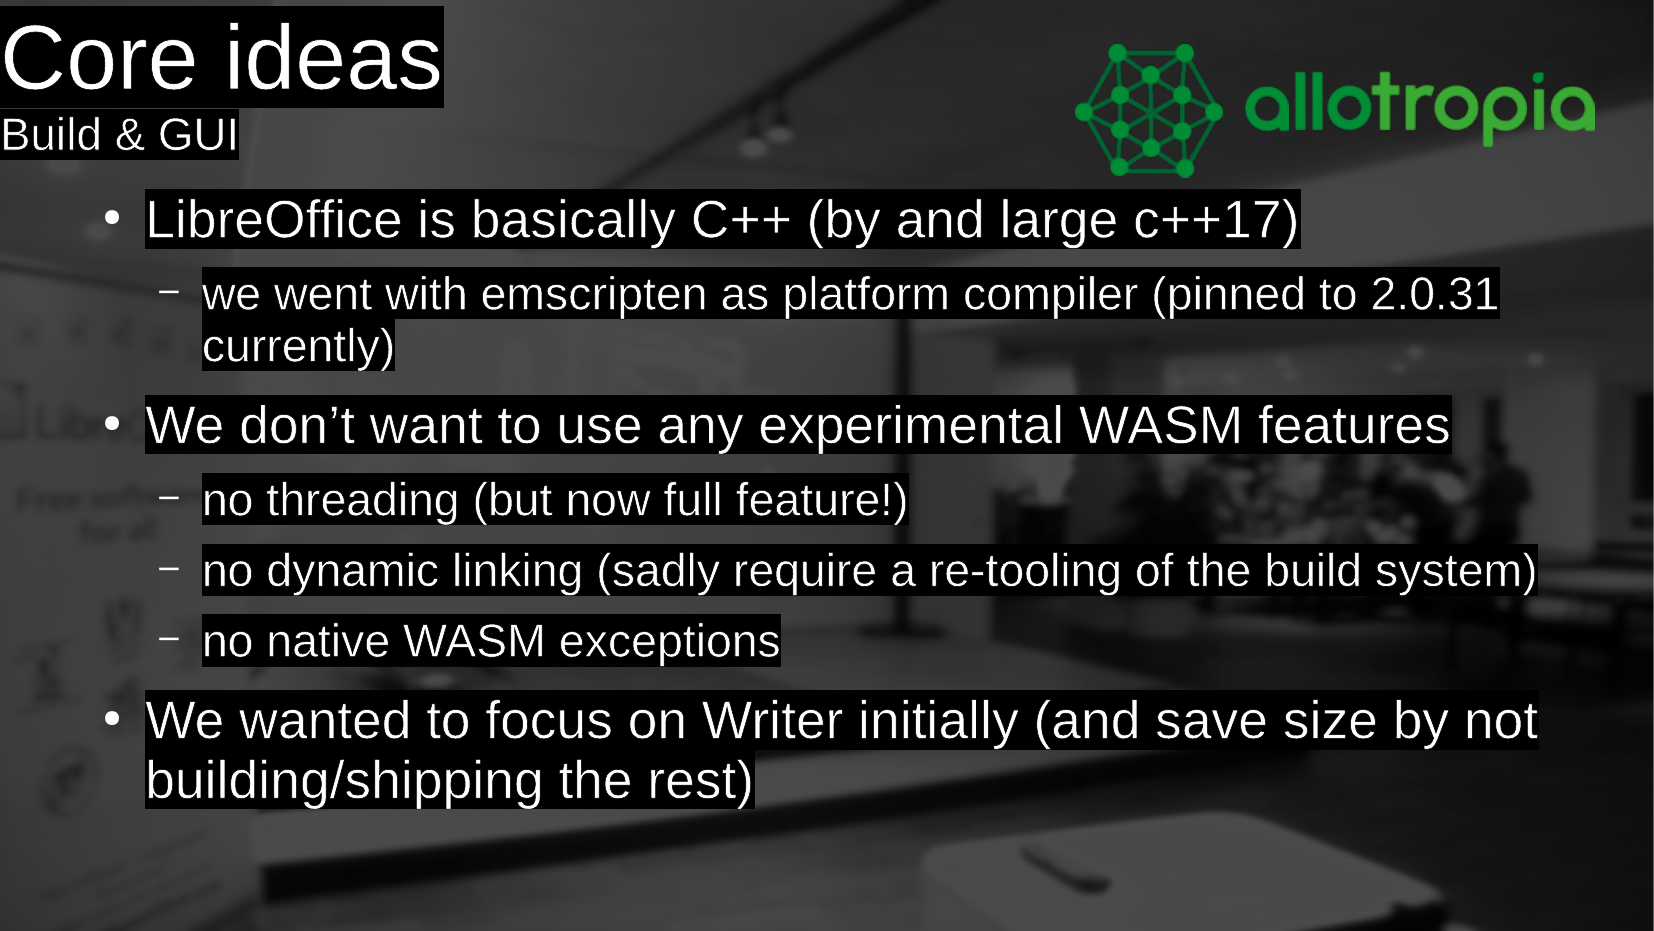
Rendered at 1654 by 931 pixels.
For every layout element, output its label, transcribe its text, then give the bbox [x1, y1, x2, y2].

list LibreOffice is basically C++ (by and large c++17) we went with emscripten as platform compiler (pinned to 2.0.31 currently) We don’t want to use any experimental WASM features no threading (but now full feature!) no dynamic linking (sadly require a re-tooling of the build system) no native WASM exceptions We wanted to focus on Writer initially (and save size by not building/shipping the rest) [88, 188, 1565, 863]
picture [0, 0, 1654, 931]
title Core ideas Build & GUI [0, 5, 1152, 160]
